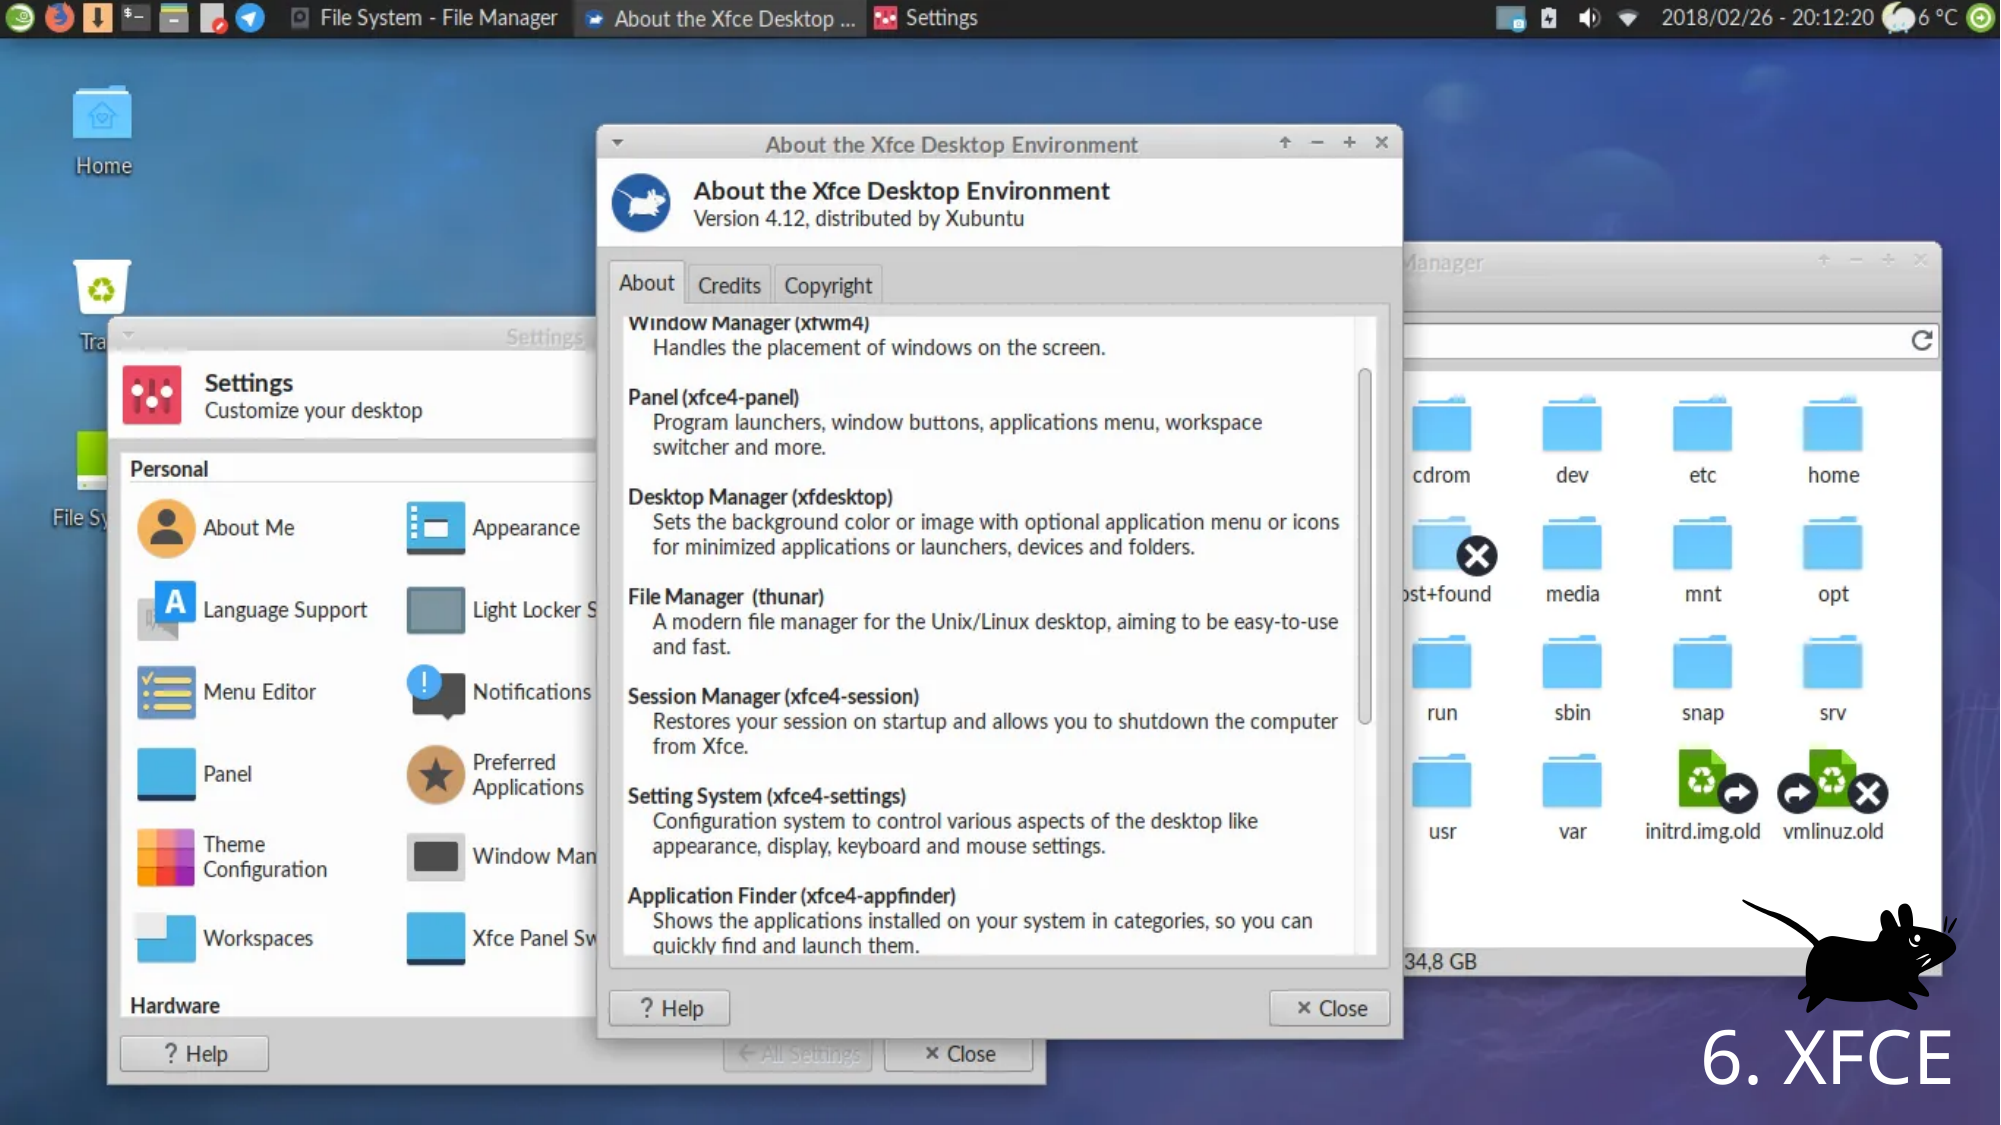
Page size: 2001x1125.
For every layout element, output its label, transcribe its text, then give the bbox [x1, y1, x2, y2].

picture [0, 0, 2000, 1125]
title 6. XFCE [1700, 1012, 2000, 1125]
